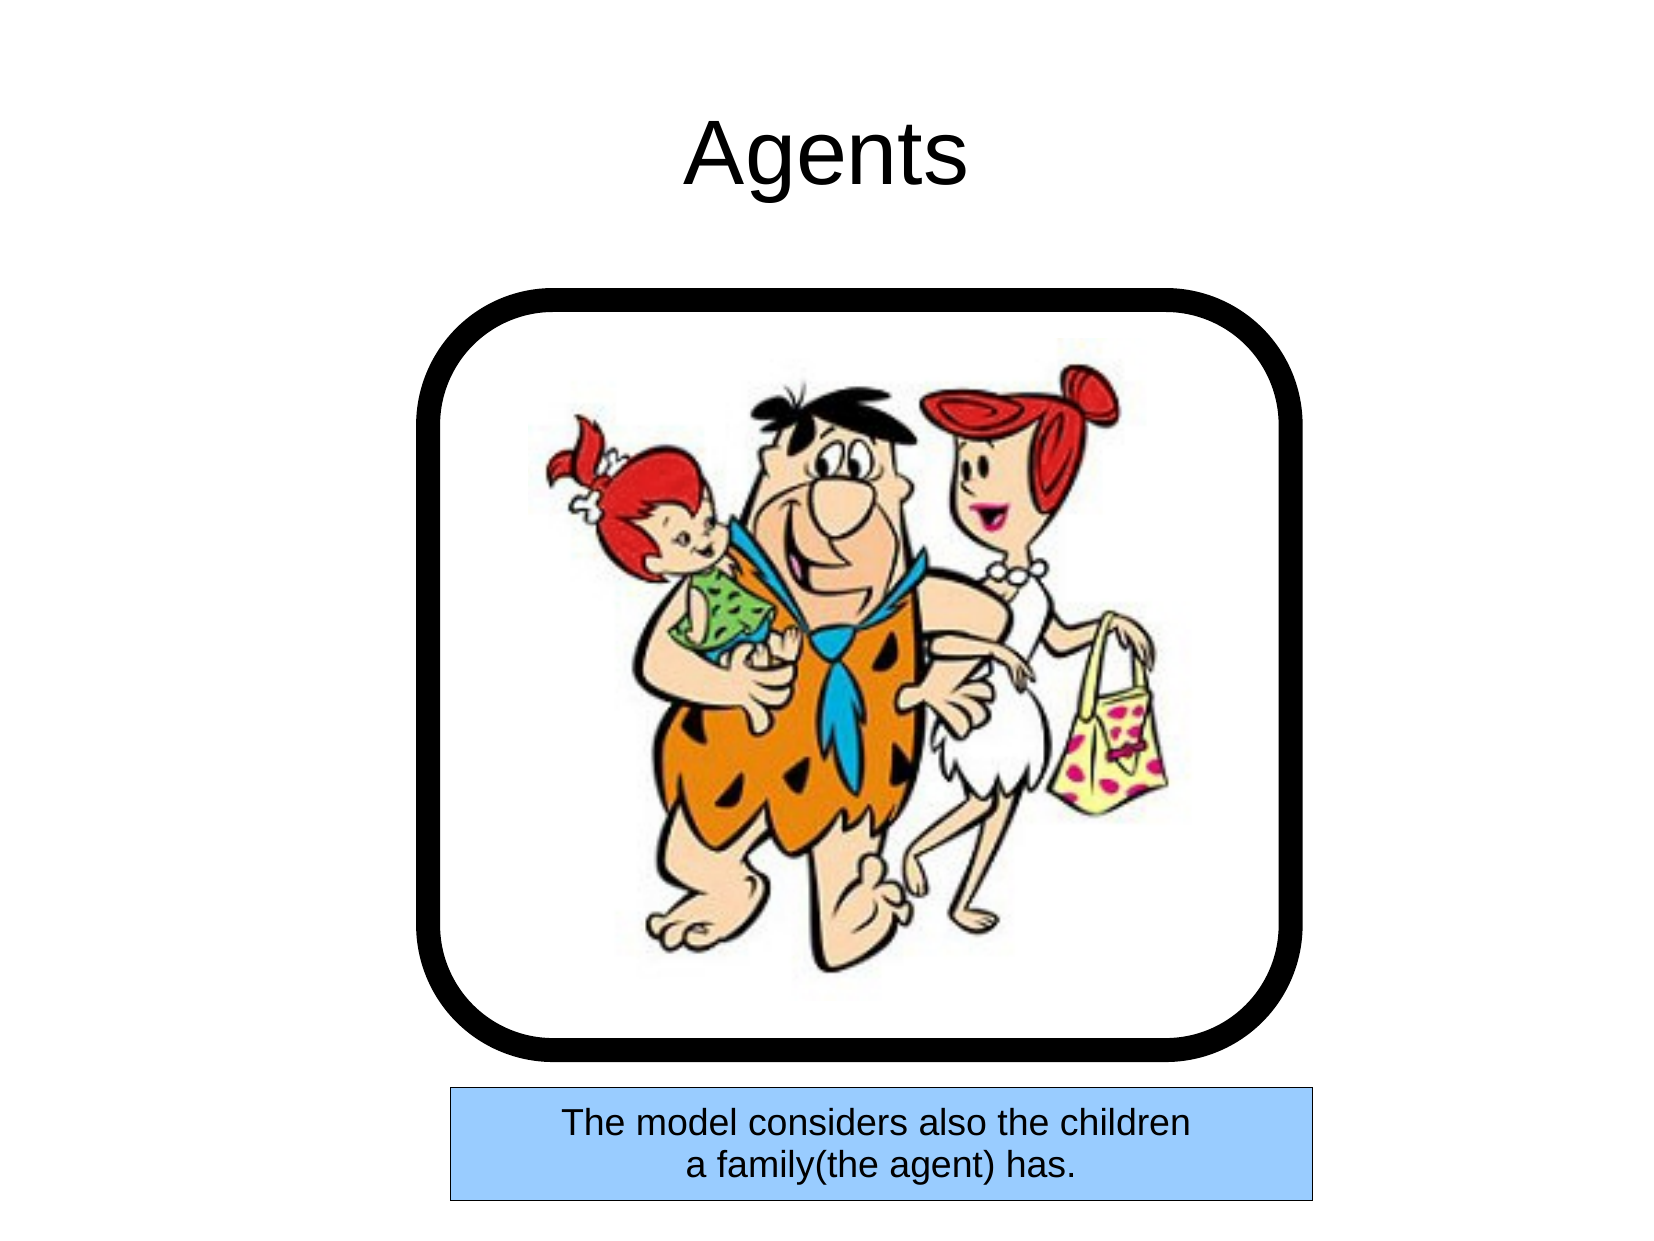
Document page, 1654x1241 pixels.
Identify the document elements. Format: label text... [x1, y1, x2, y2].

picture [528, 338, 1205, 1001]
title Agents [82, 49, 1571, 257]
text_box The model considers also the children a family(the agent) has. [450, 1087, 1313, 1201]
text_box [428, 300, 1291, 1051]
